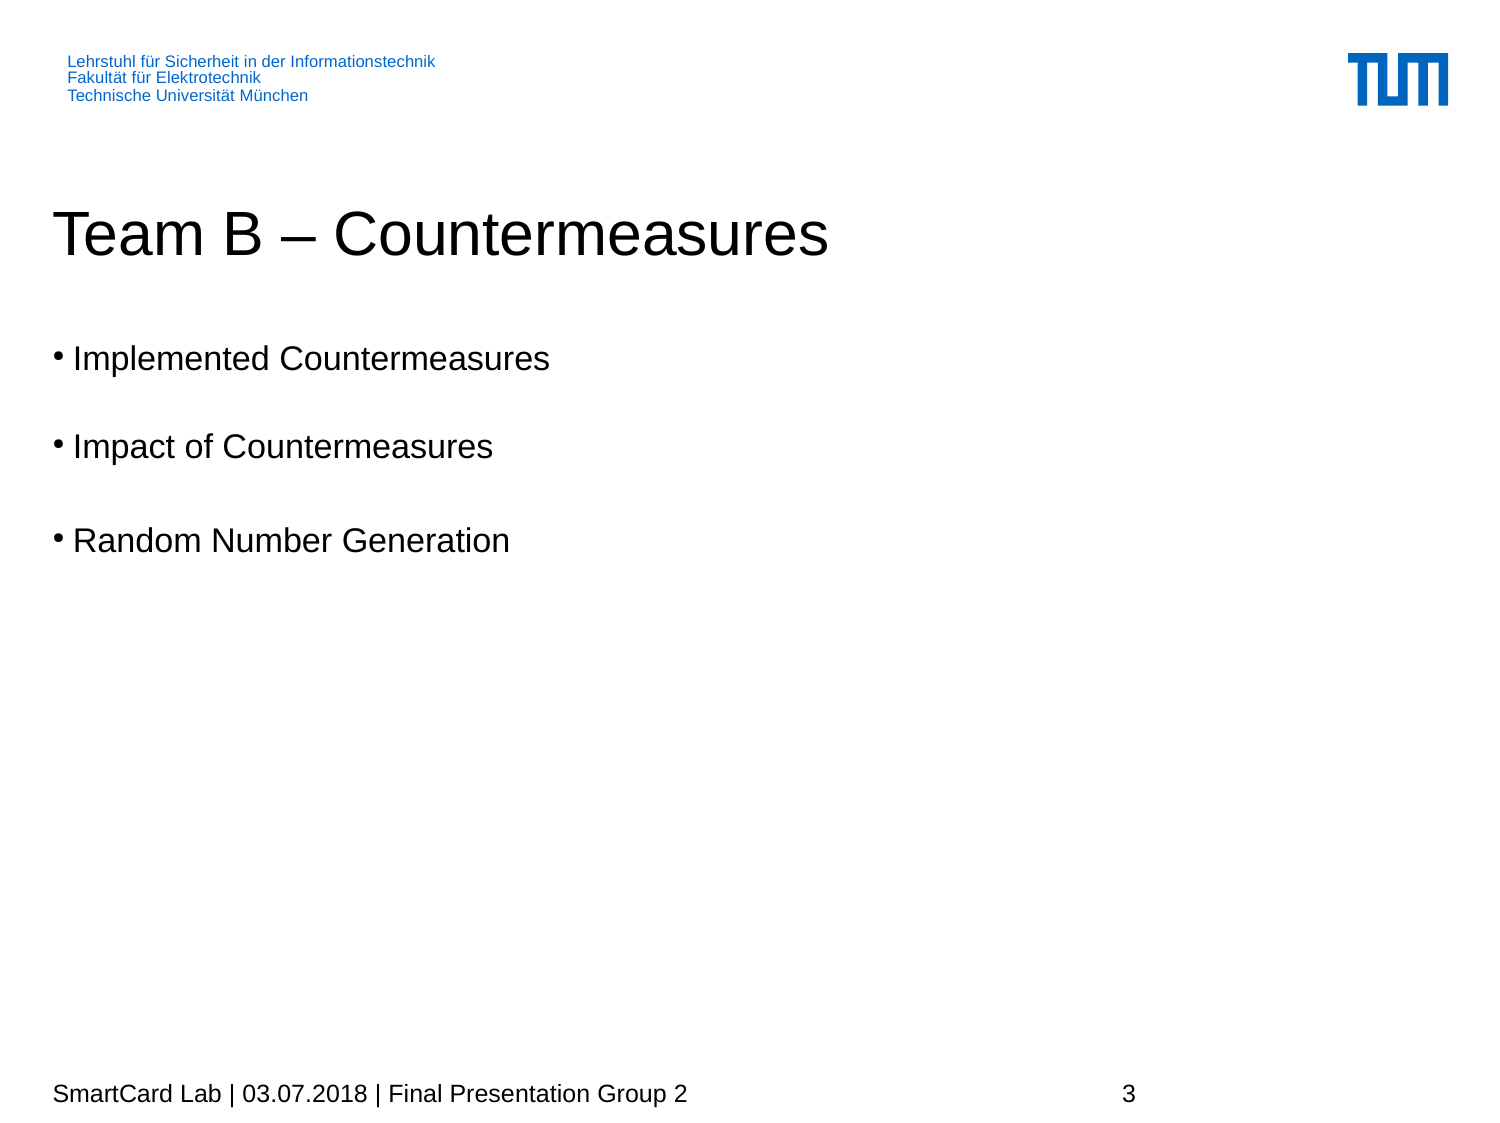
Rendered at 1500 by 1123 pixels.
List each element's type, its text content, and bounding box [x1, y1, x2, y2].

text_box <number> [1122, 1062, 1459, 1123]
list Implemented Countermeasures Impact of Countermeasures Random Number Generation [52, 330, 1453, 560]
text_box SmartCard Lab | 03.07.2018 | Final Presentation Group 2 [52, 1062, 1116, 1123]
title Team B – Countermeasures [52, 192, 1453, 268]
